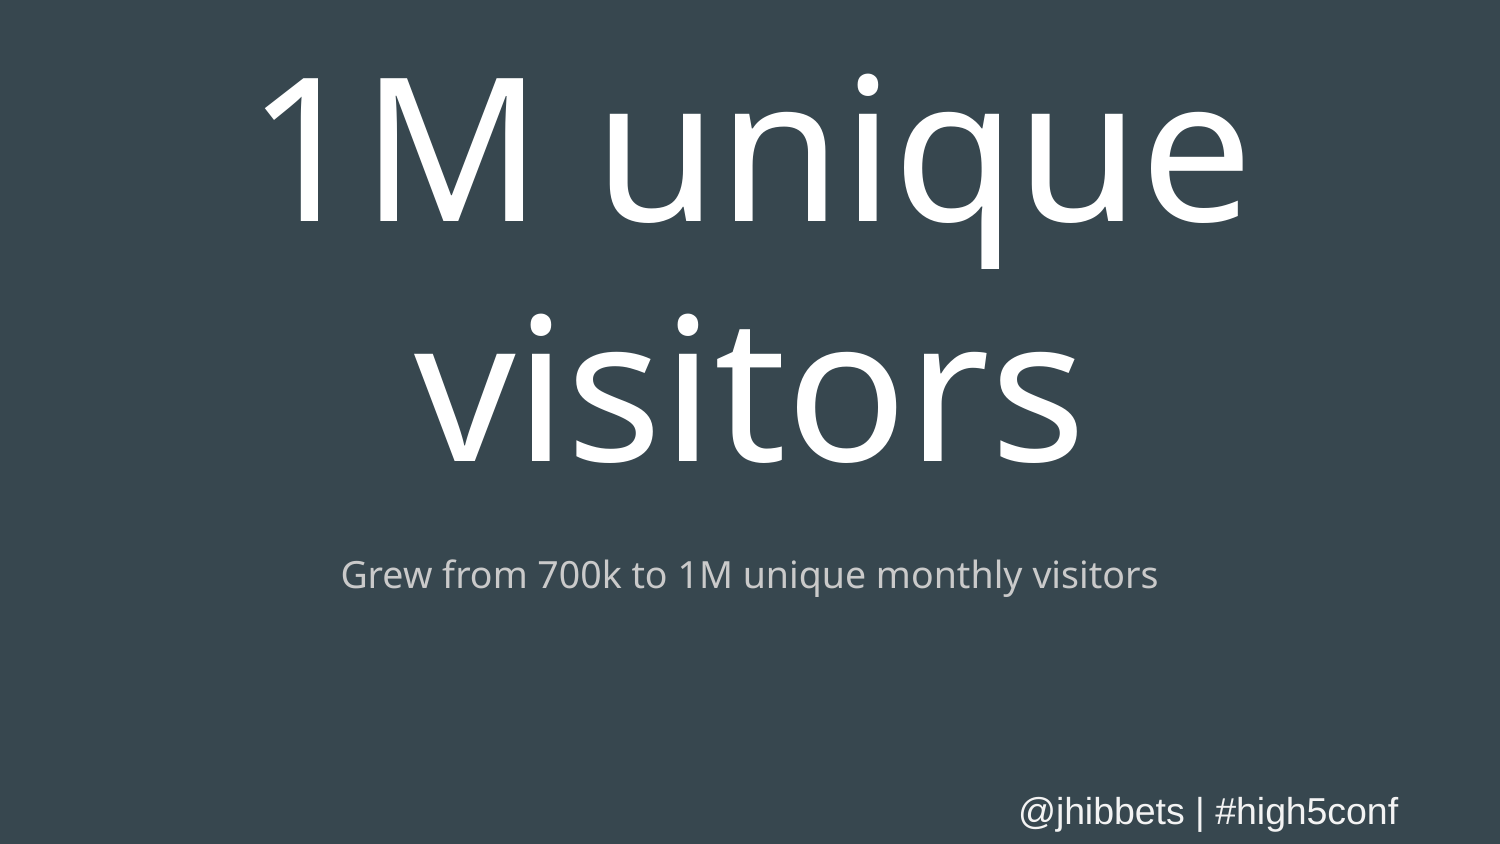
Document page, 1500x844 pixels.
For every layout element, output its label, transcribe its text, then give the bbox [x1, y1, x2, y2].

list Grew from 700k to 1M unique monthly visitors [51, 529, 1449, 743]
title 1M unique visitors [51, 205, 1449, 517]
